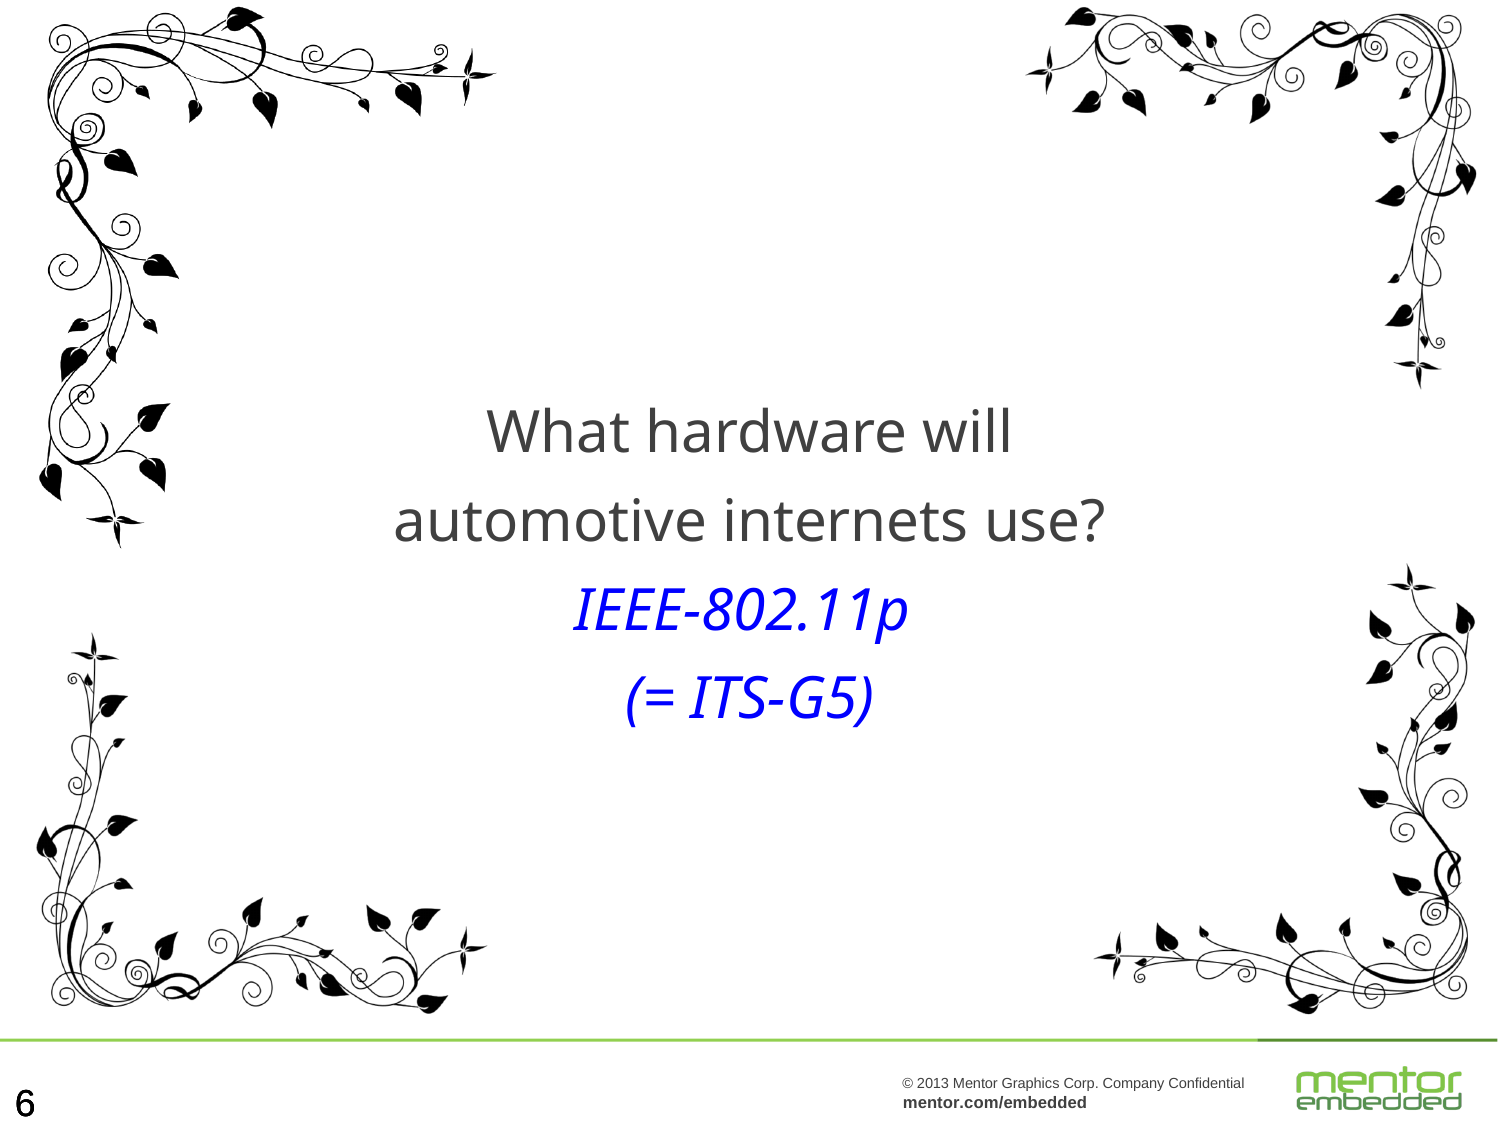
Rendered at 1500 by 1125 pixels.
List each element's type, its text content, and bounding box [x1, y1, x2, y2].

picture [30, 628, 492, 1021]
picture [30, 0, 501, 554]
picture [1020, 0, 1482, 393]
picture [1089, 558, 1482, 1021]
subtitle What hardware will automotive internets use? IEEE-802.11p (= ITS-G5) [0, 167, 1500, 958]
picture [1292, 1062, 1464, 1114]
